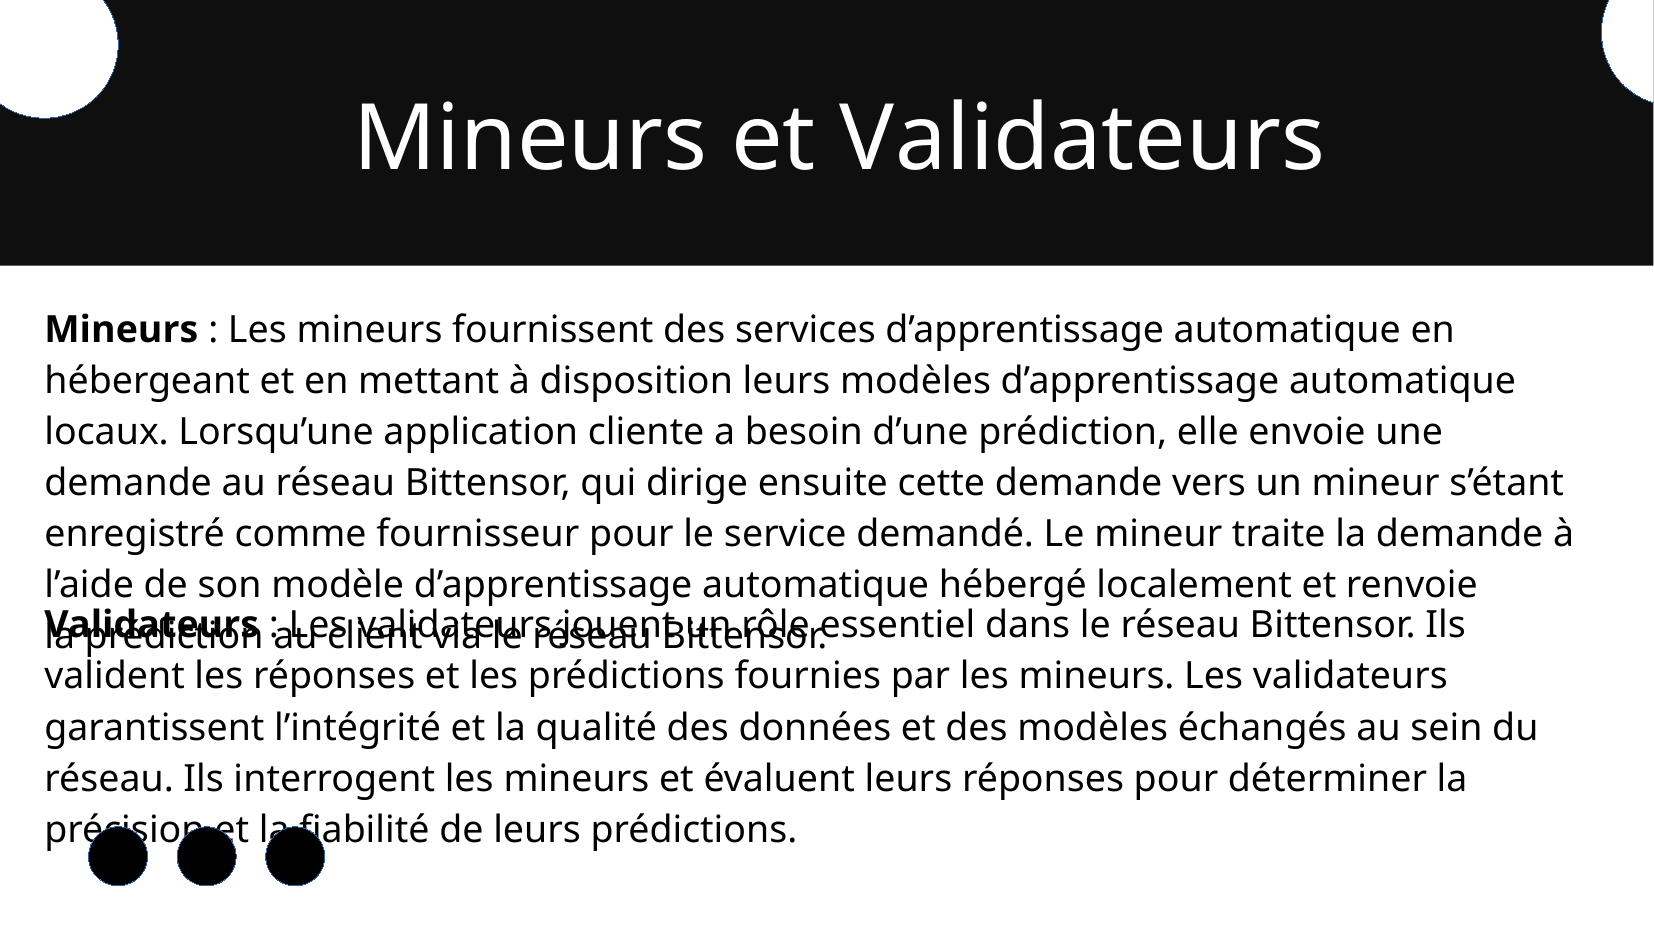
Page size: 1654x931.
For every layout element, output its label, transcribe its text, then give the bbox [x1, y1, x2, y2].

text_box [265, 826, 325, 886]
text_box Mineurs : Les mineurs fournissent des services d’apprentissage automatique en hébergeant et en mettant à disposition leurs modèles d’apprentissage automatique locaux. Lorsqu’une application cliente a besoin d’une prédiction, elle envoie une demande au réseau Bittensor, qui dirige ensuite cette demande vers un mineur s’étant enregistré comme fournisseur pour le service demandé. Le mineur traite la demande à l’aide de son modèle d’apprentissage automatique hébergé localement et renvoie la prédiction au client via le réseau Bittensor. [29, 295, 1625, 502]
text_box [177, 826, 237, 886]
text_box [1601, 0, 1654, 103]
text_box Validateurs : Les validateurs jouent un rôle essentiel dans le réseau Bittensor. Ils valident les réponses et les prédictions fournies par les mineurs. Les validateurs garantissent l’intégrité et la qualité des données et des modèles échangés au sein du réseau. Ils interrogent les mineurs et évaluent leurs réponses pour déterminer la précision et la fiabilité de leurs prédictions. [29, 590, 1565, 757]
text_box [0, 0, 119, 119]
title Mineurs et Validateurs [0, 0, 1654, 266]
text_box [88, 826, 148, 886]
